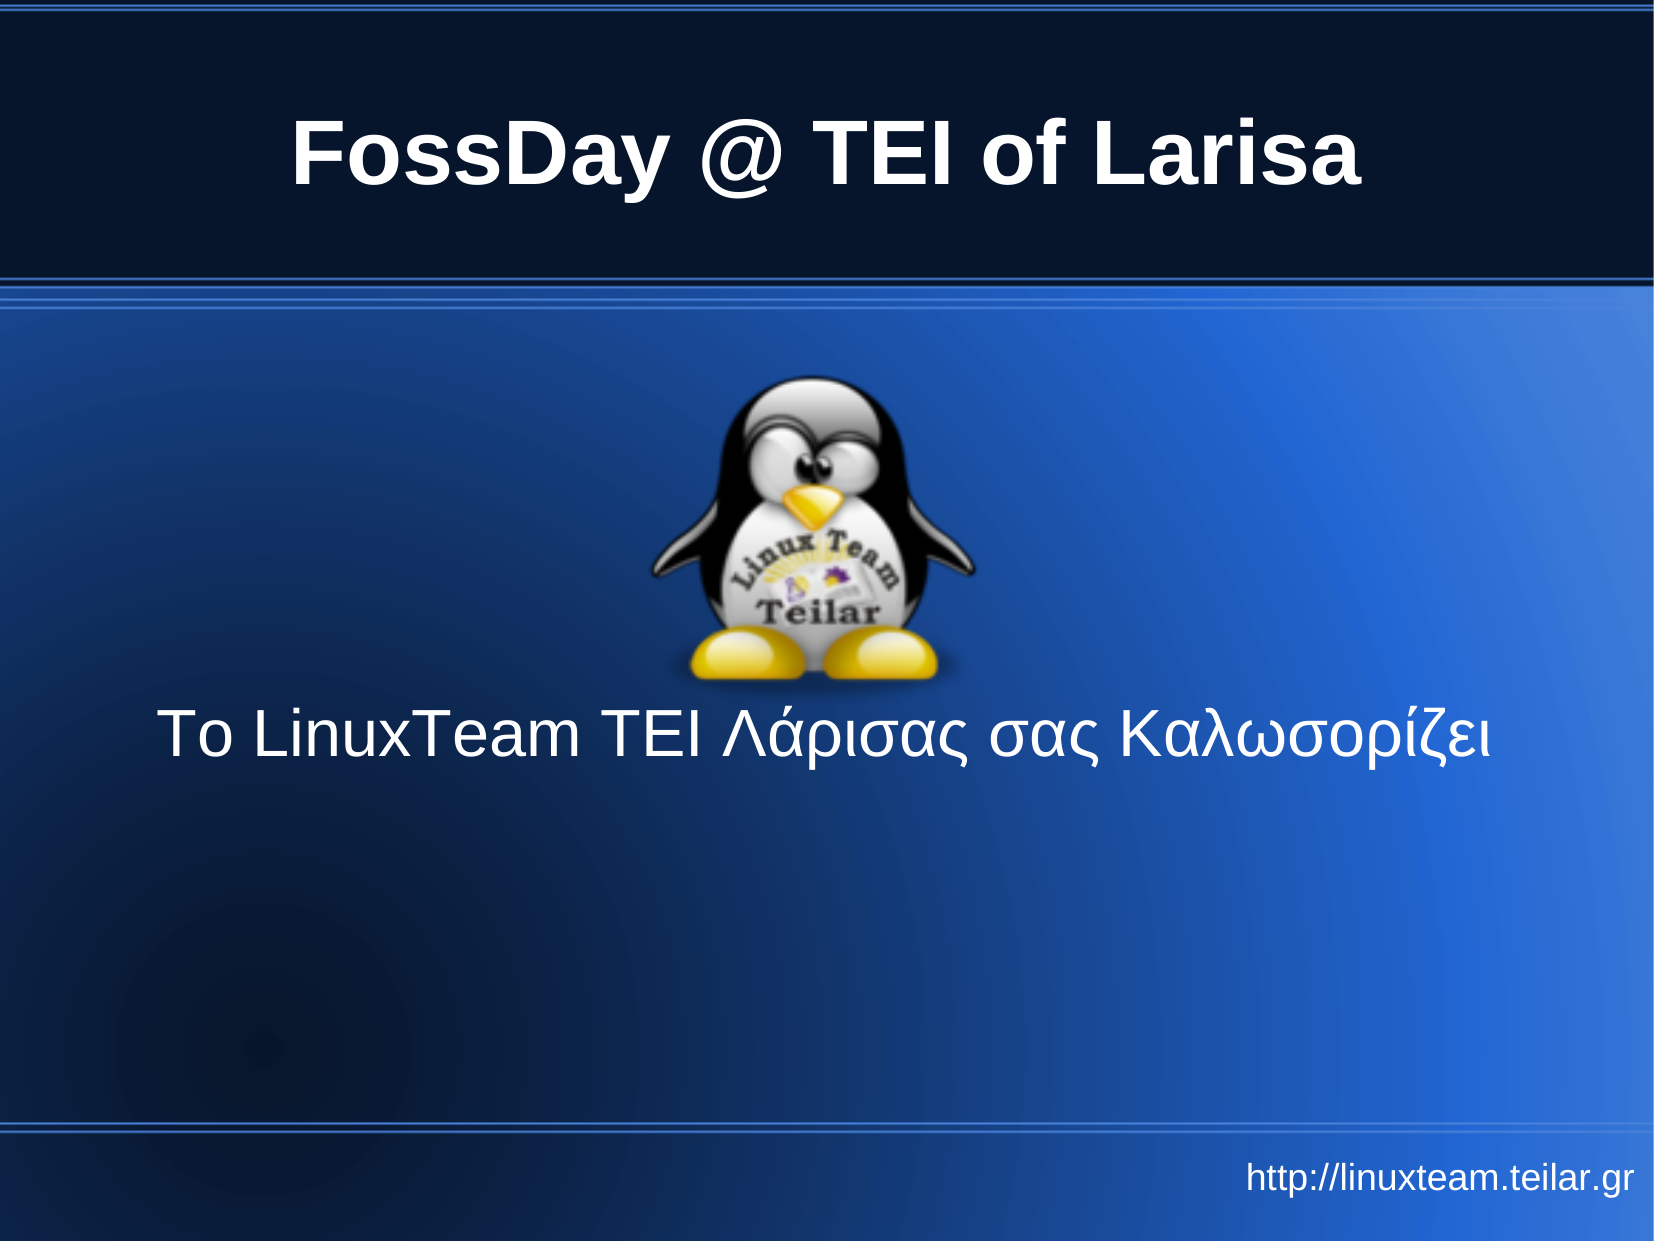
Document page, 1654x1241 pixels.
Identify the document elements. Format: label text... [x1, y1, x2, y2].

title FossDay @ TEI of Larisa [82, 49, 1571, 257]
subtitle Το LinuxTeam ΤΕΙ Λάρισας σας Καλωσορίζει [80, 695, 1570, 832]
text_box http://linuxteam.teilar.gr [1200, 1155, 1636, 1201]
picture [0, 0, 1654, 1241]
